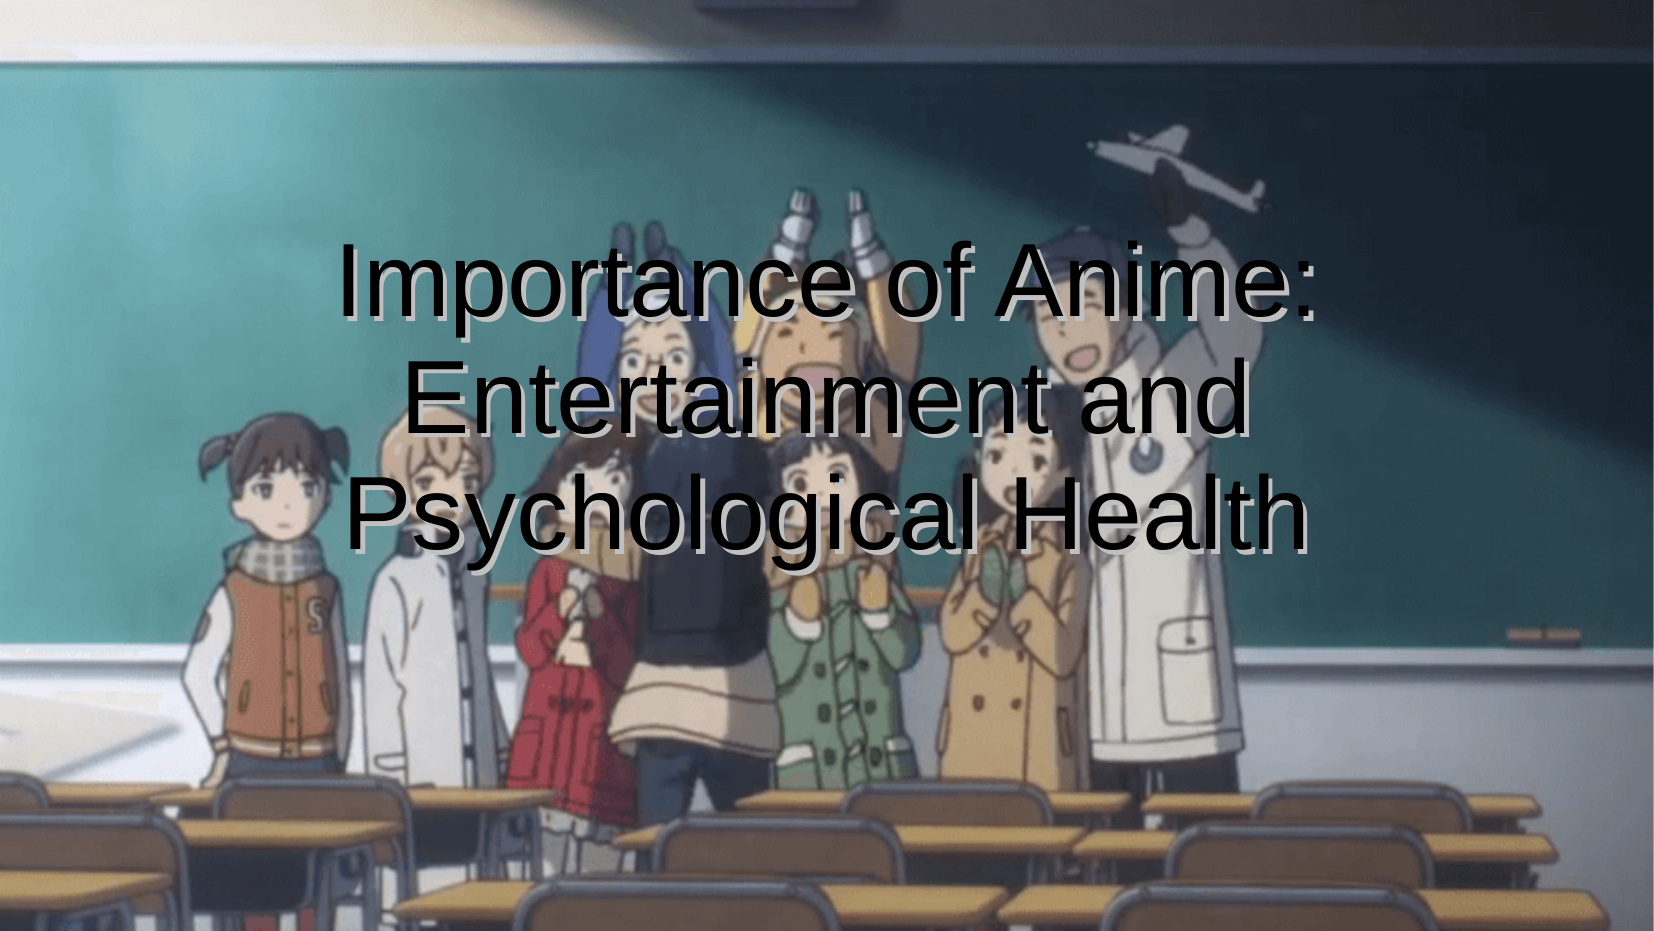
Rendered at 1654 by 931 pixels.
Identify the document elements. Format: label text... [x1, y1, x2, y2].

picture [0, 0, 1654, 931]
text_box Importance of Anime: Entertainment and Psychological Health [82, 37, 1571, 757]
